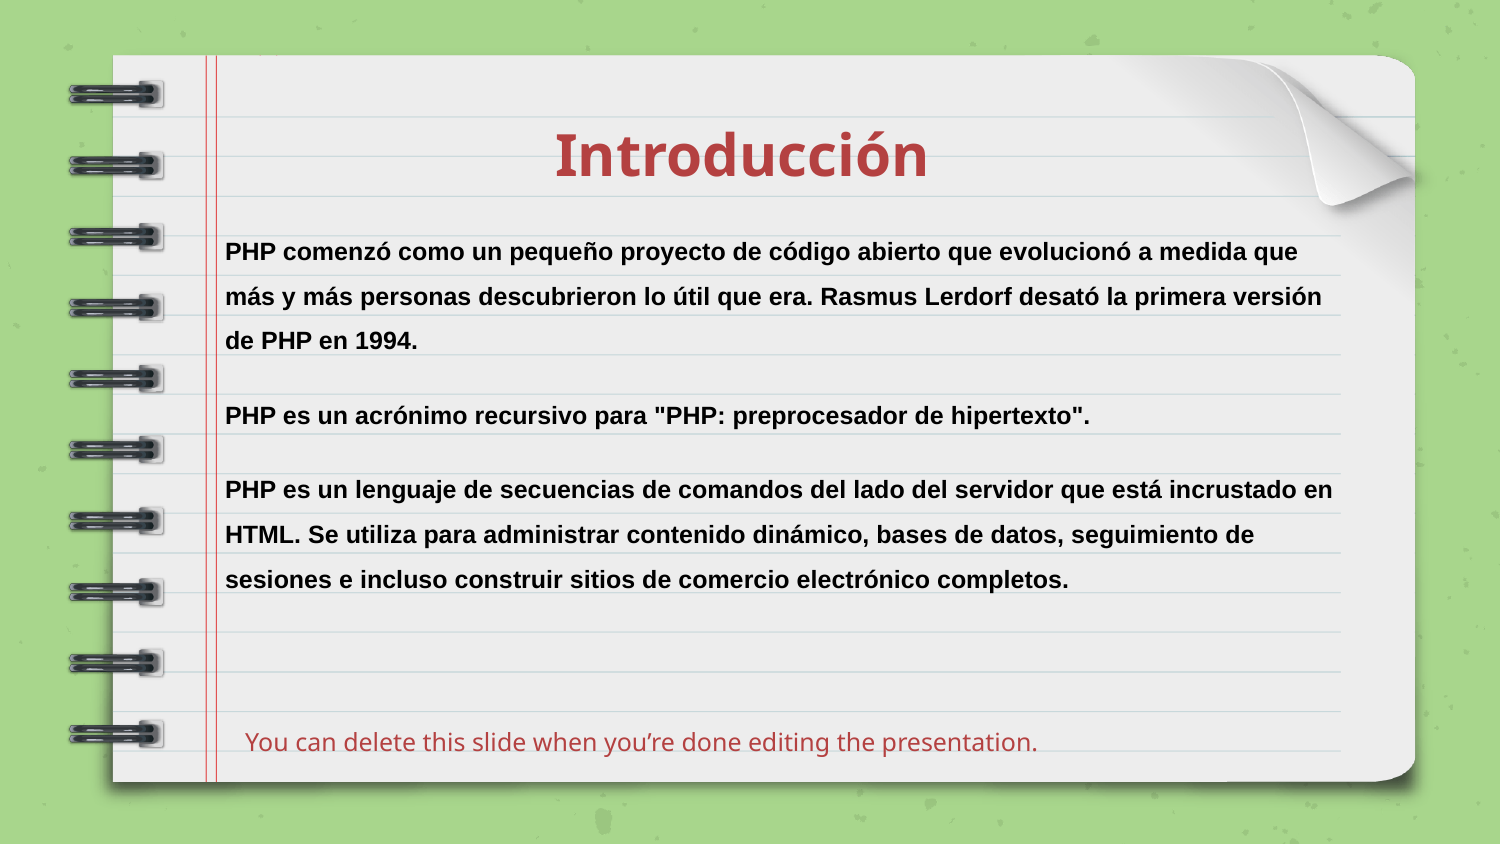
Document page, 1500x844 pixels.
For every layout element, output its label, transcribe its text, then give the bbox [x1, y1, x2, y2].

text_box You can delete this slide when you’re done editing the presentation. [230, 707, 1130, 744]
list PHP comenzó como un pequeño proyecto de código abierto que evolucionó a medida que más y más personas descubrieron lo útil que era. Rasmus Lerdorf desató la primera versión de PHP en 1994. PHP es un acrónimo recursivo para "PHP: preprocesador de hipertexto". PHP es un lenguaje de secuencias de comandos del lado del servidor que está incrustado en HTML. Se utiliza para administrar contenido dinámico, bases de datos, seguimiento de sesiones e incluso construir sitios de comercio electrónico completos. [225, 205, 1351, 788]
title Introducción [301, 116, 1199, 205]
picture [63, 22, 1437, 822]
